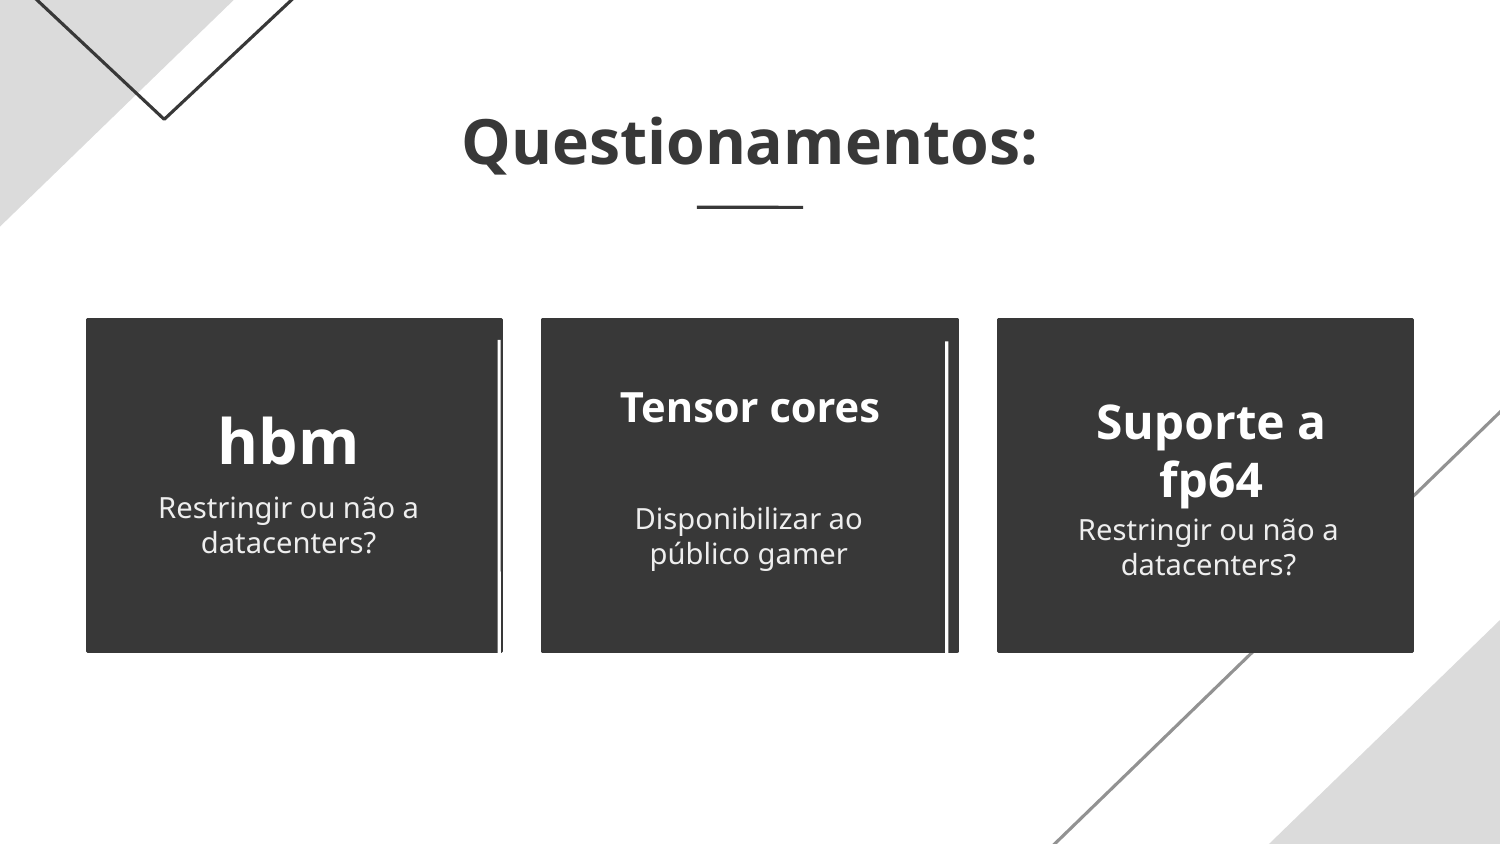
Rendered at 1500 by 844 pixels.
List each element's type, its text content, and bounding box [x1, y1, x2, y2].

title Suporte a fp64 [1055, 376, 1367, 443]
subtitle Restringir ou não a datacenters? [135, 474, 442, 562]
subtitle Disponibilizar ao público gamer [595, 485, 902, 573]
title Questionamentos: [323, 87, 1177, 174]
title Tensor cores [594, 365, 906, 453]
title hbm [133, 386, 445, 453]
subtitle Restringir ou não a datacenters? [1055, 496, 1362, 583]
